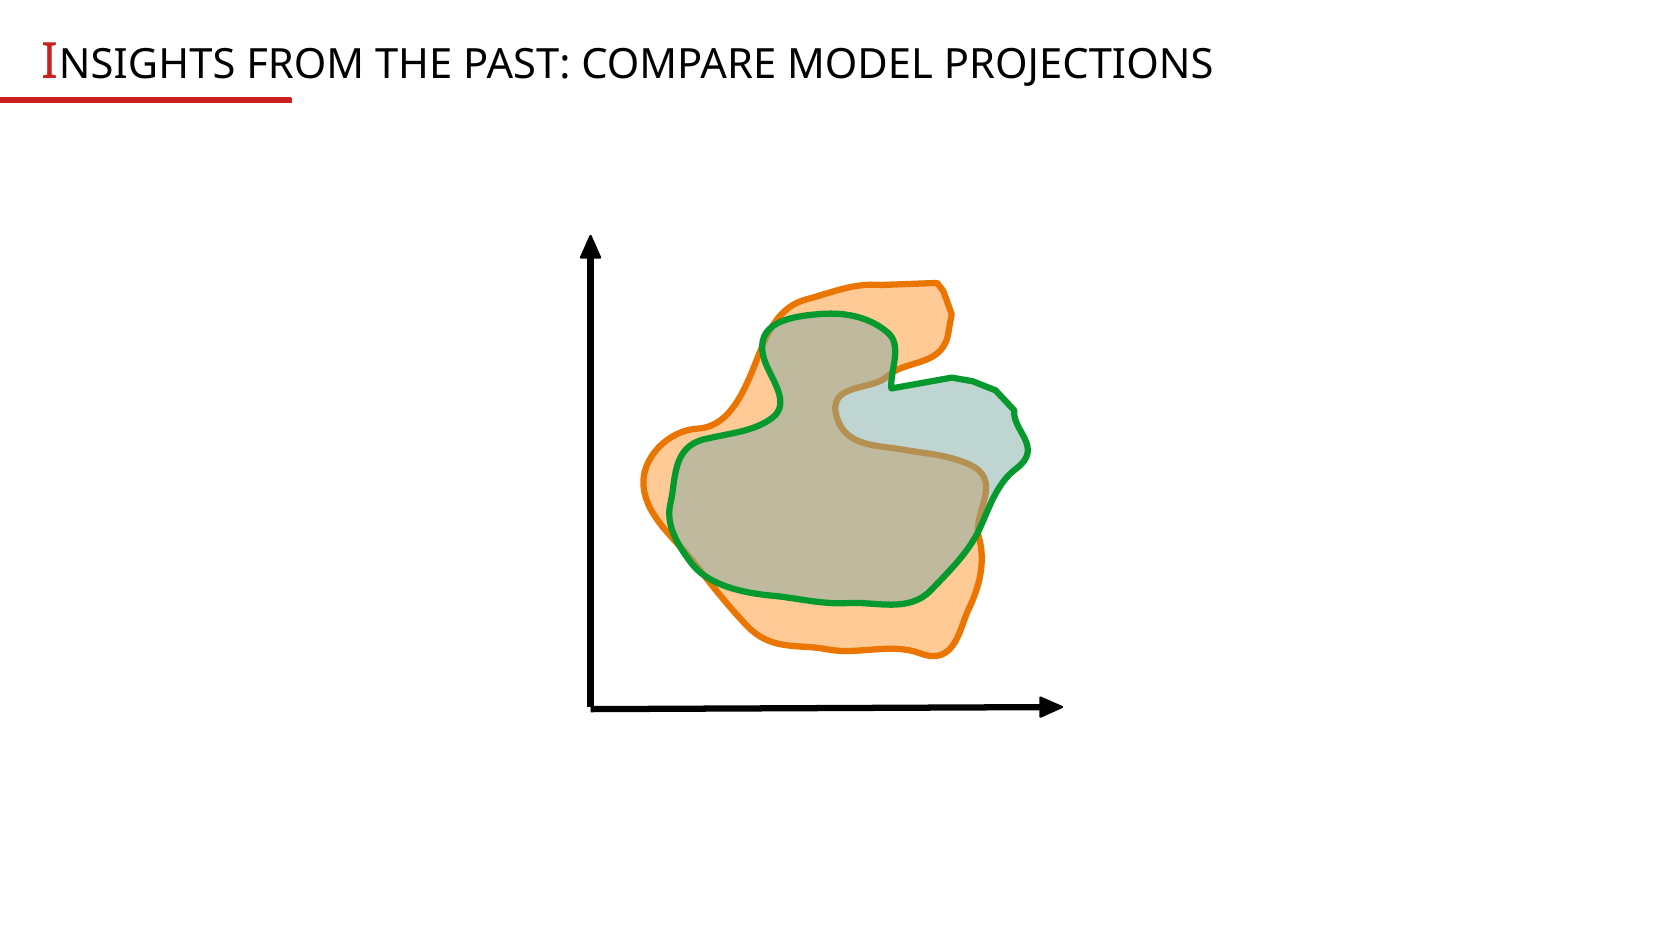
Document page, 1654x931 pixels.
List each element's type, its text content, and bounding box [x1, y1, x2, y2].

text_box INSIGHTS FROM THE PAST: COMPARE MODEL PROJECTIONS [27, 0, 1622, 119]
text_box [643, 282, 1028, 657]
